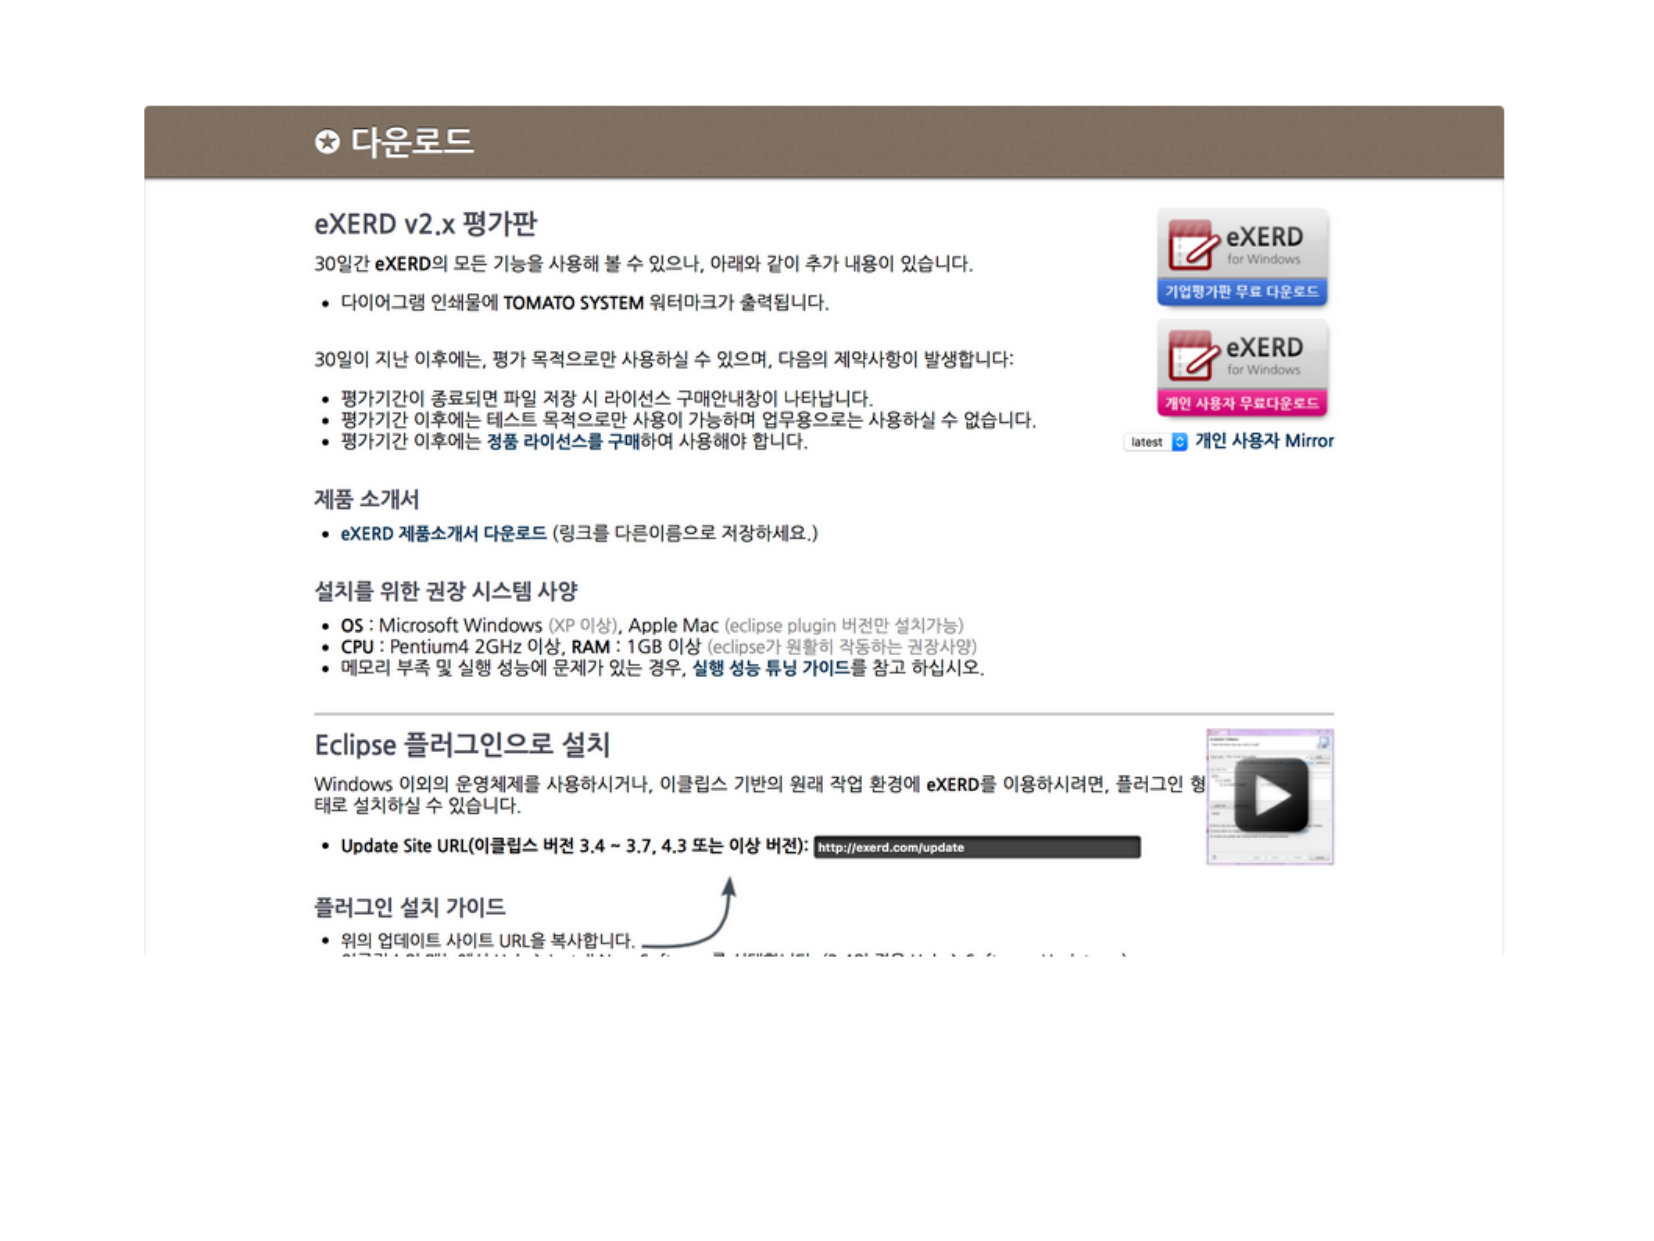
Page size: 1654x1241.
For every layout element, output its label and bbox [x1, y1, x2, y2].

picture [143, 103, 1506, 960]
